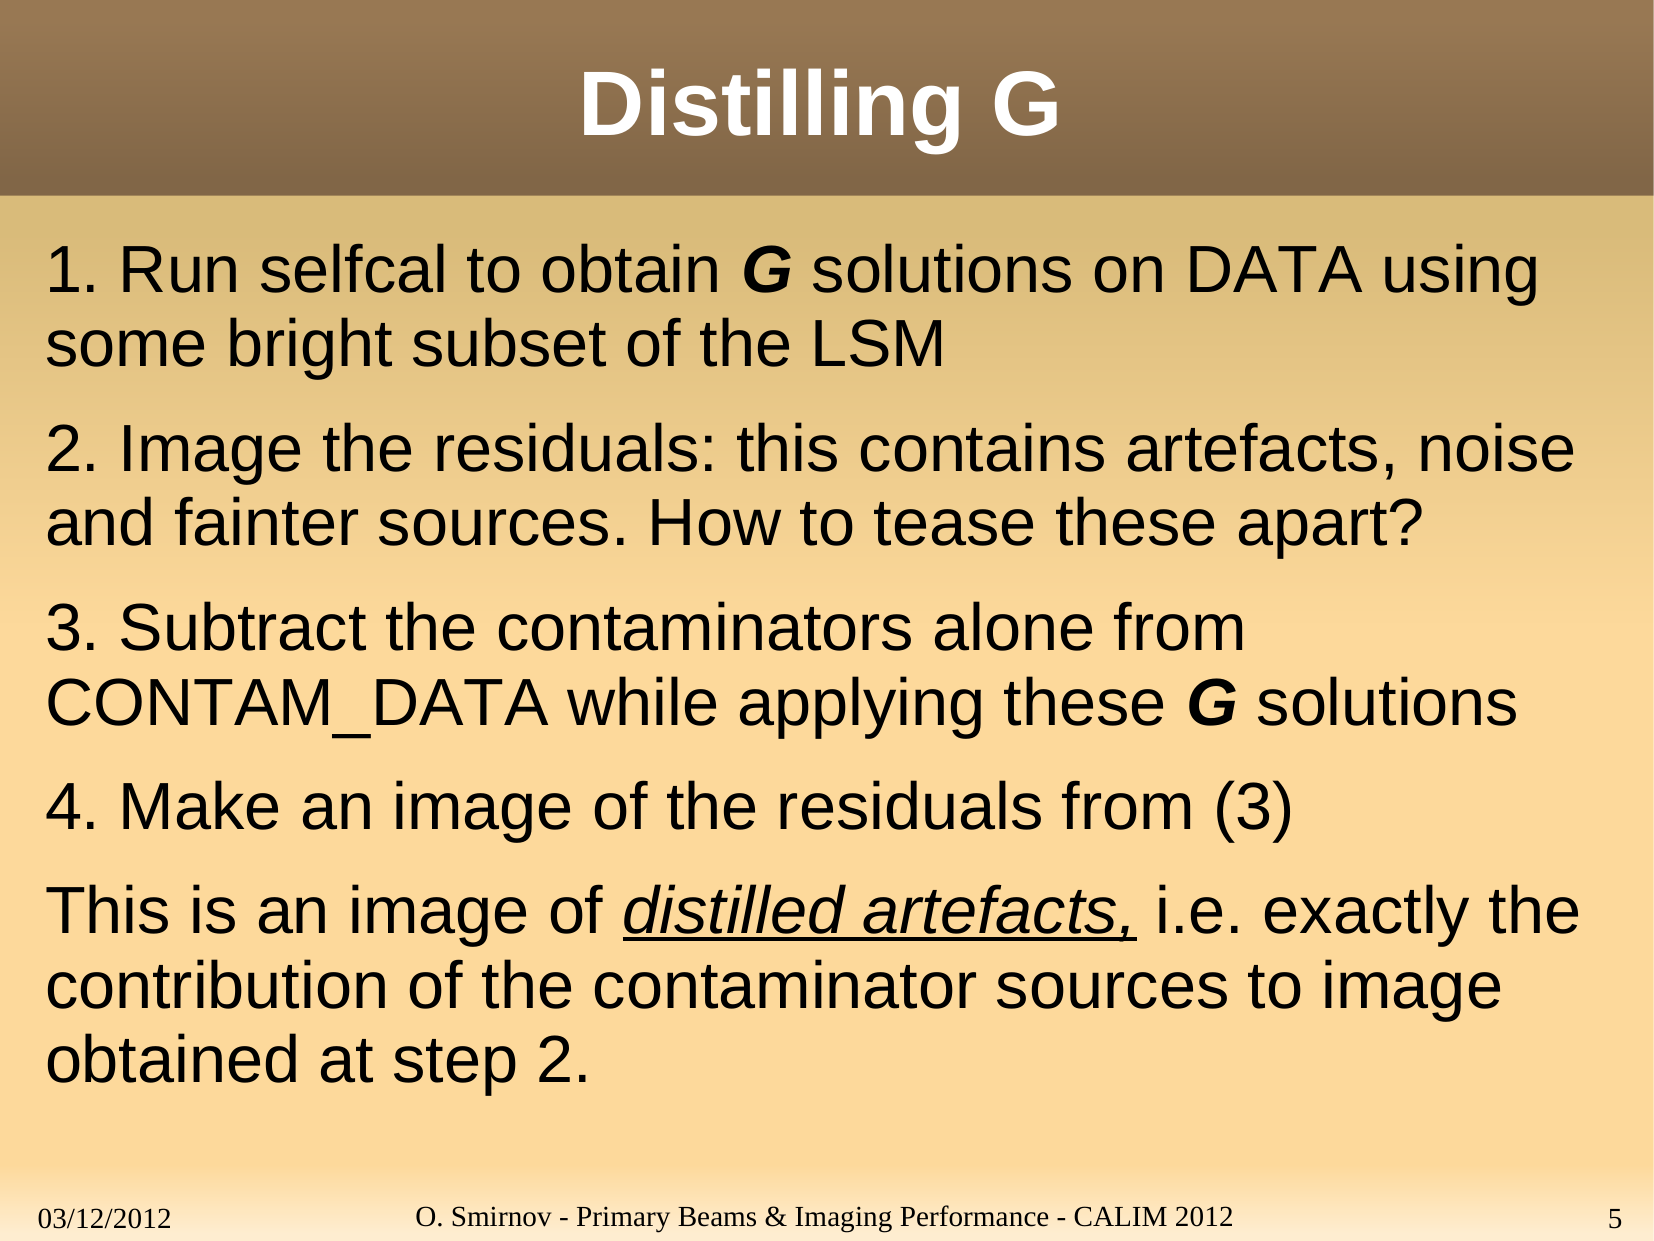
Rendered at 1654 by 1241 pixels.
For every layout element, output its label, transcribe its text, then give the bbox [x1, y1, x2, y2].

list 1. Run selfcal to obtain G solutions on DATA using some bright subset of the LSM 2. Image the residuals: this contains artefacts, noise and fainter sources. How to tease these apart? 3. Subtract the contaminators alone from CONTAM_DATA while applying these G solutions 4. Make an image of the residuals from (3) This is an image of distilled artefacts, i.e. exactly the contribution of the contaminator sources to image obtained at step 2. [45, 231, 1621, 1141]
title Distilling G [76, 0, 1565, 208]
picture [0, 0, 1654, 1241]
